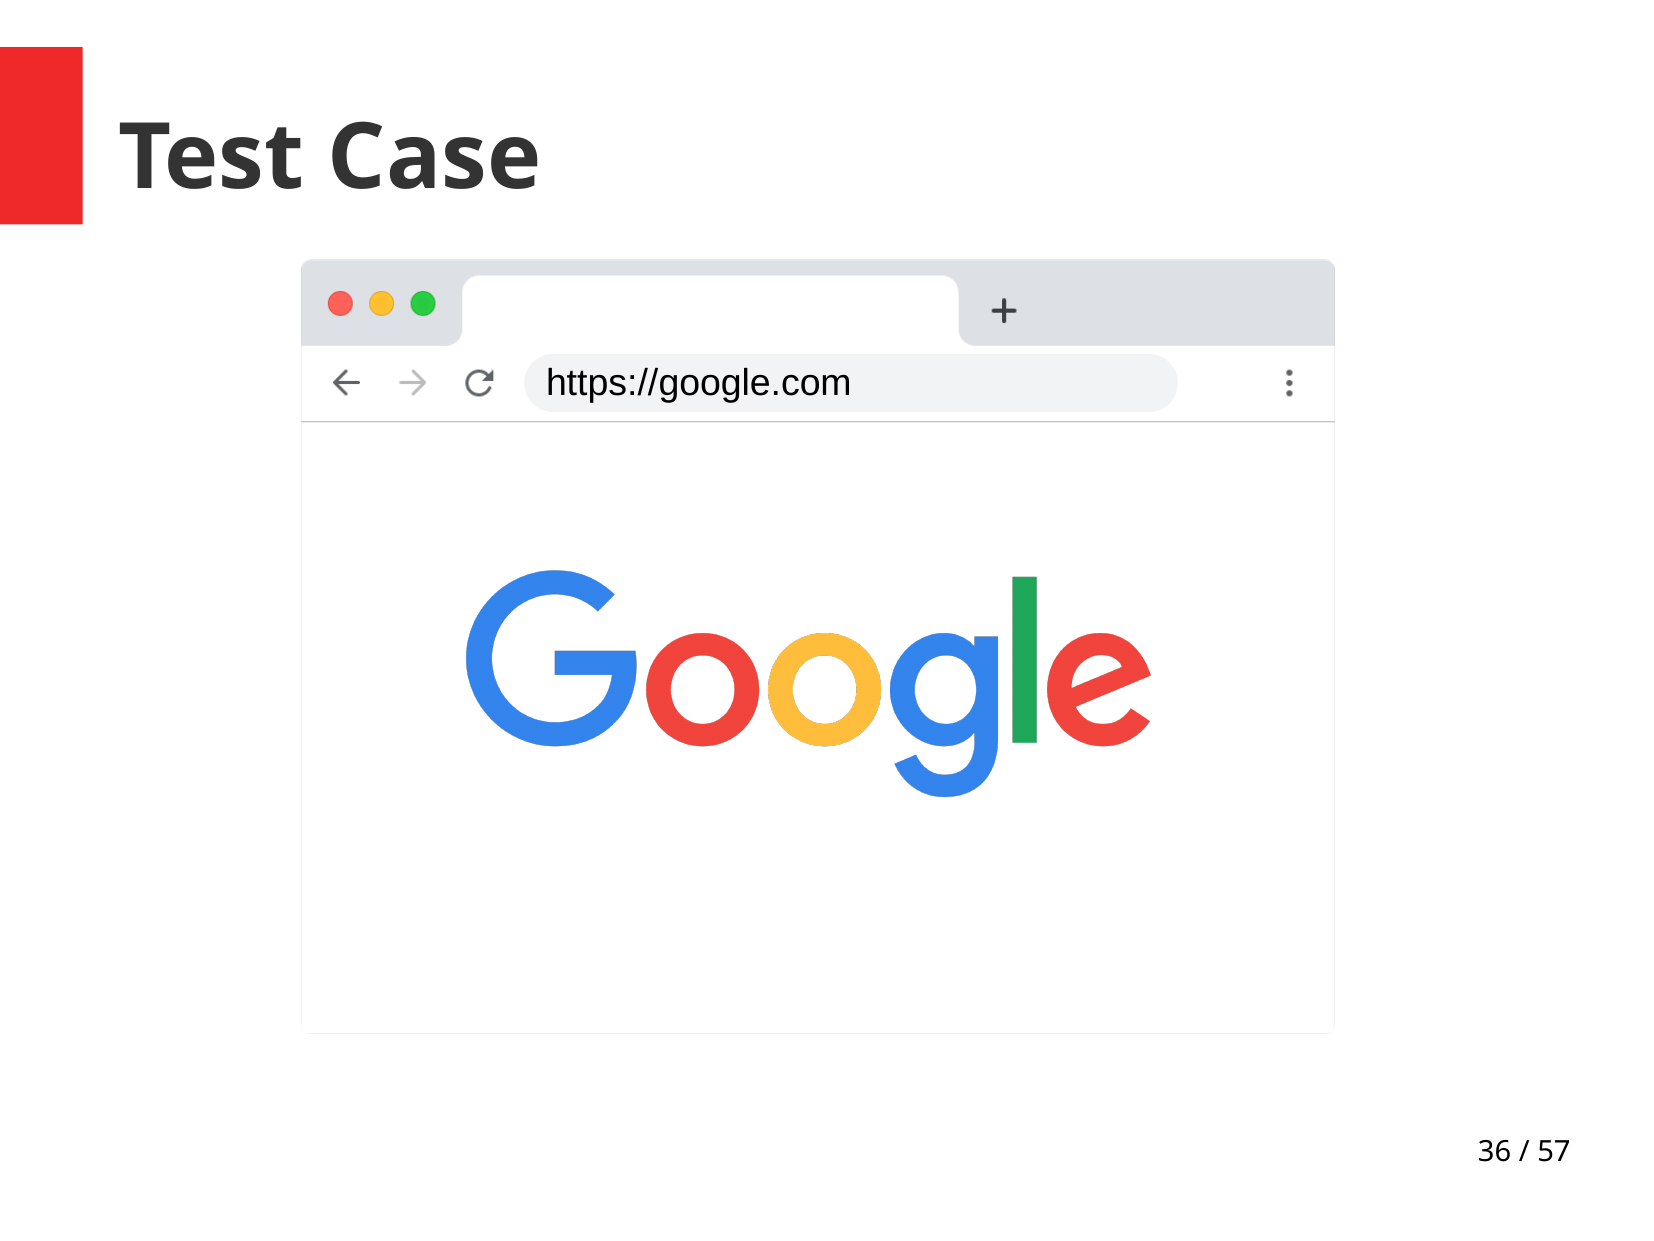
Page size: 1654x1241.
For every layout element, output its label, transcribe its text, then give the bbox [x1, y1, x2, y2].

text_box https://google.com [531, 354, 868, 411]
picture [300, 258, 1336, 1036]
title Test Case [118, 49, 1571, 257]
